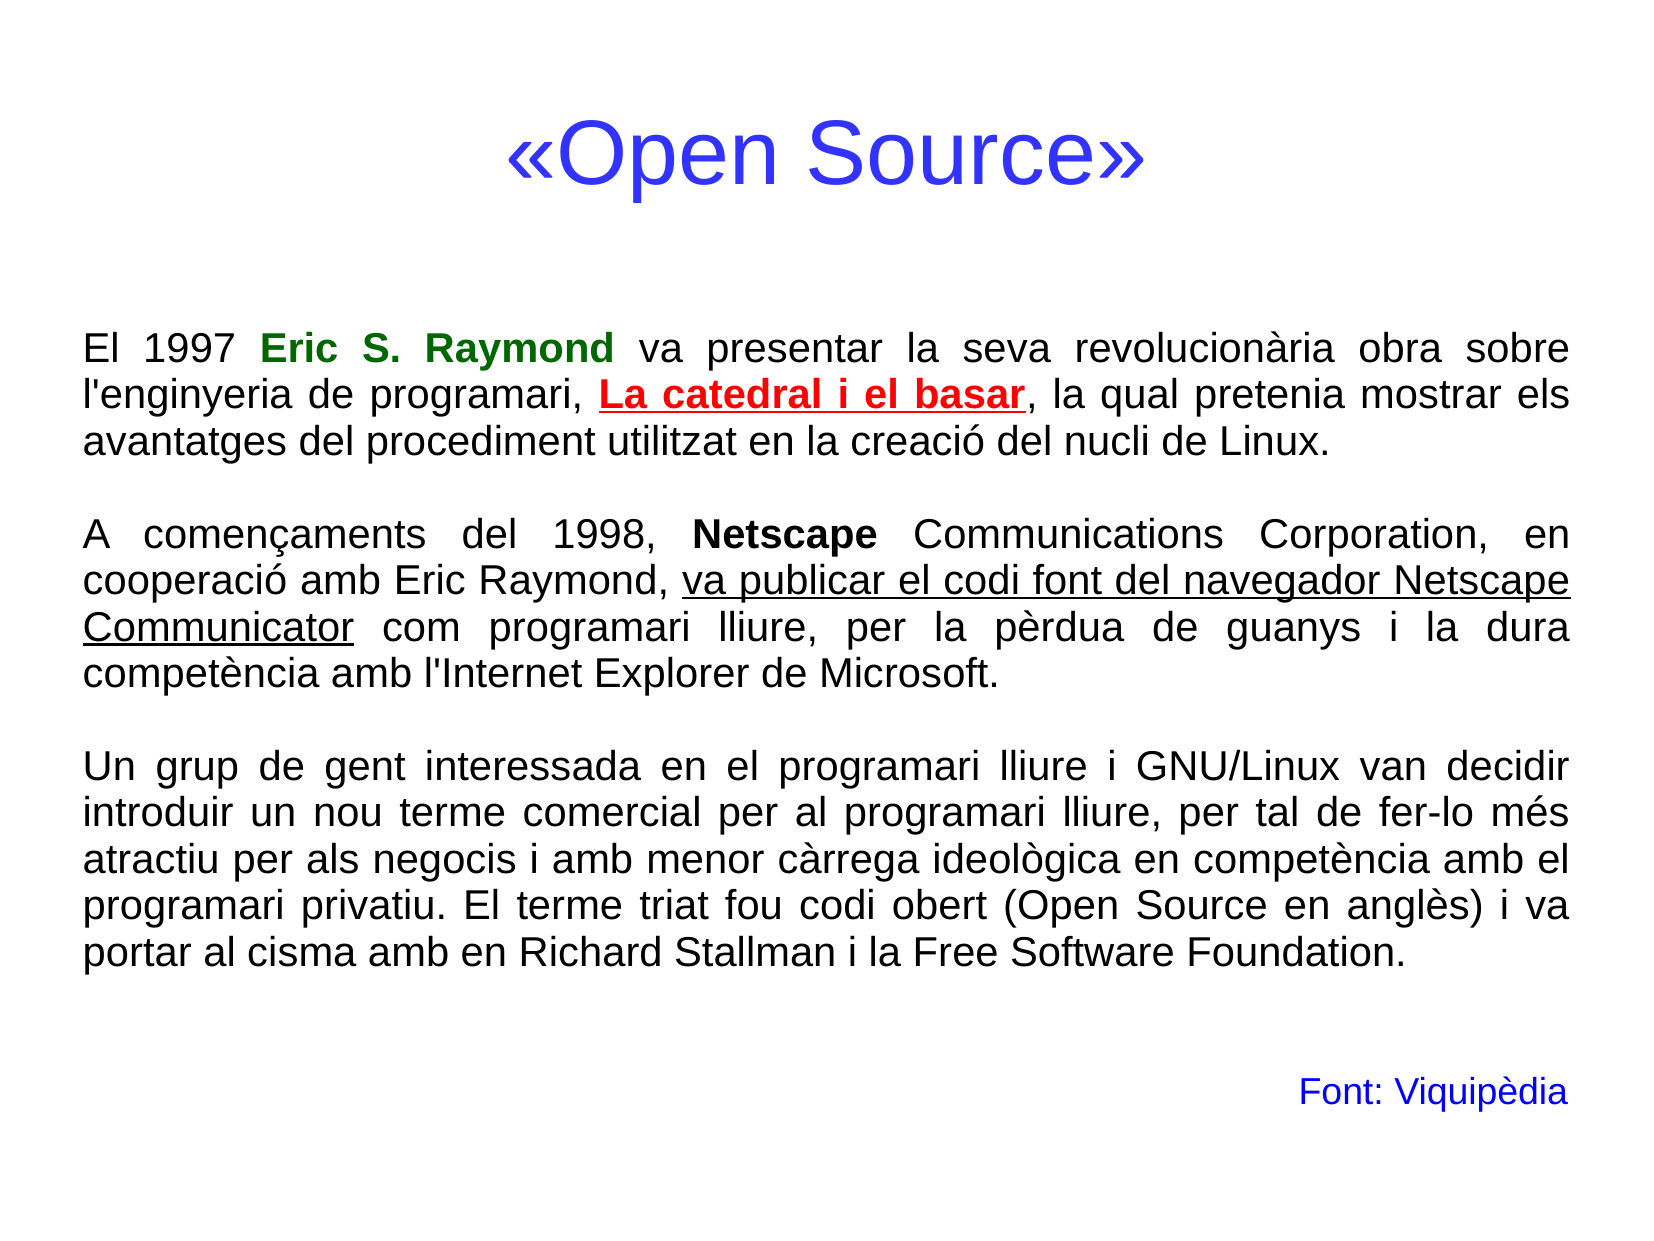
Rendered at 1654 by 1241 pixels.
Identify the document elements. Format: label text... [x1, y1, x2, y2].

title «Open Source» [82, 49, 1571, 257]
text_box [82, 290, 1571, 1010]
text_box Font: Viquipèdia [1015, 1062, 1583, 1120]
